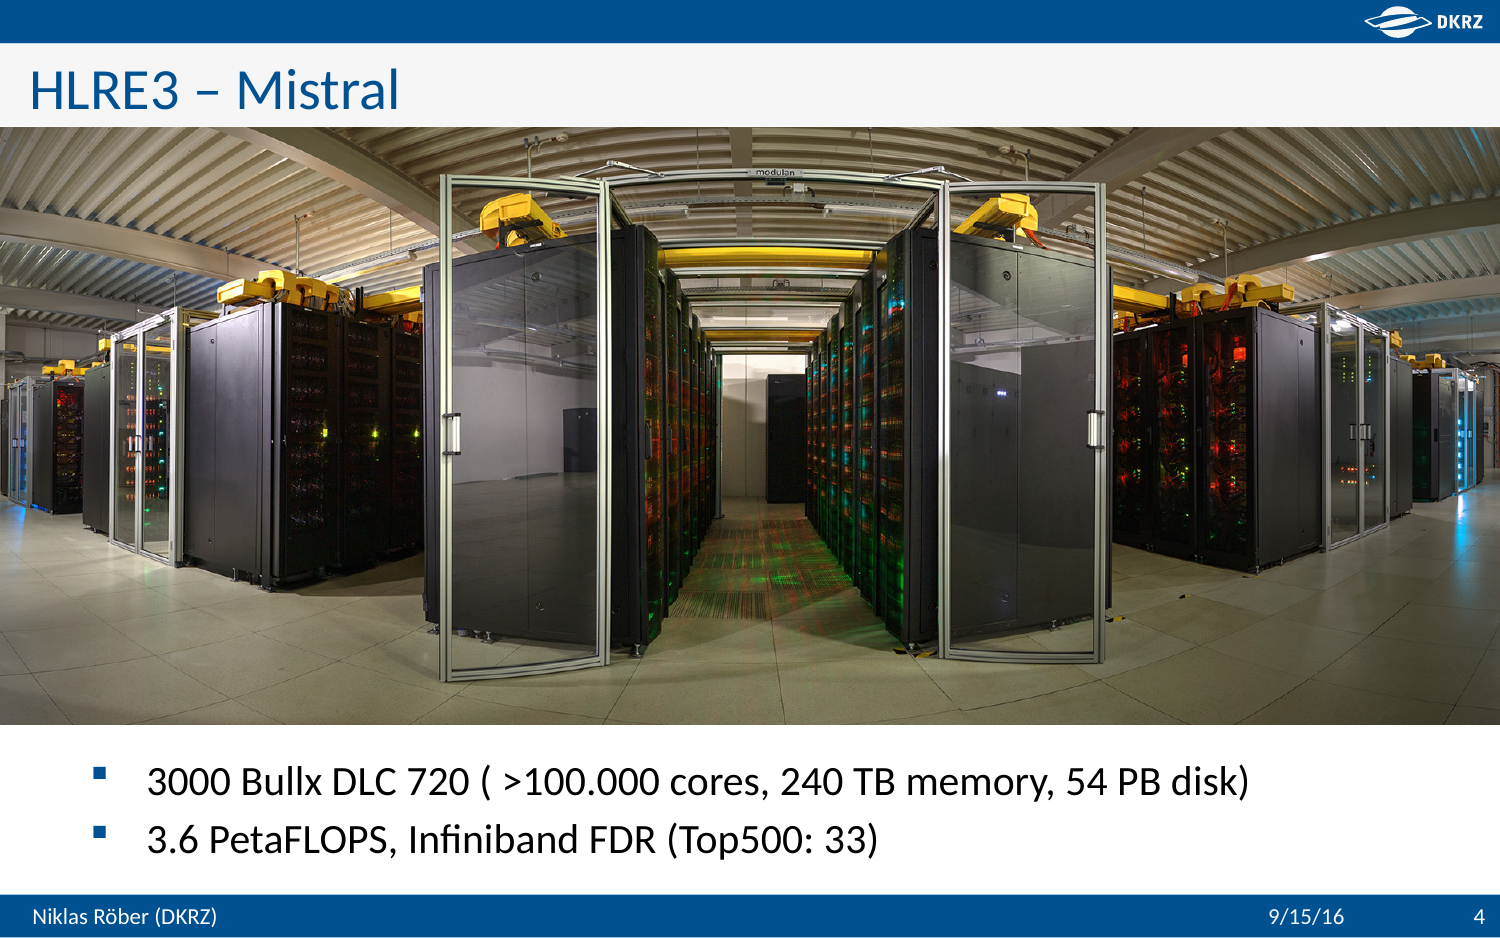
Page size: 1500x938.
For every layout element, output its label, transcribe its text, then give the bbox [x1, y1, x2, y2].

title HLRE3 – Mistral [0, 43, 1500, 127]
slide_number <number> [1376, 893, 1500, 938]
slide_number 9/15/16 [1187, 893, 1360, 938]
picture [0, 127, 1500, 725]
list 3000 Bullx DLC 720 ( >100.000 cores, 240 TB memory, 54 PB disk) 3.6 PetaFLOPS, Infiniband FDR (Top500: 33) [75, 728, 1425, 888]
